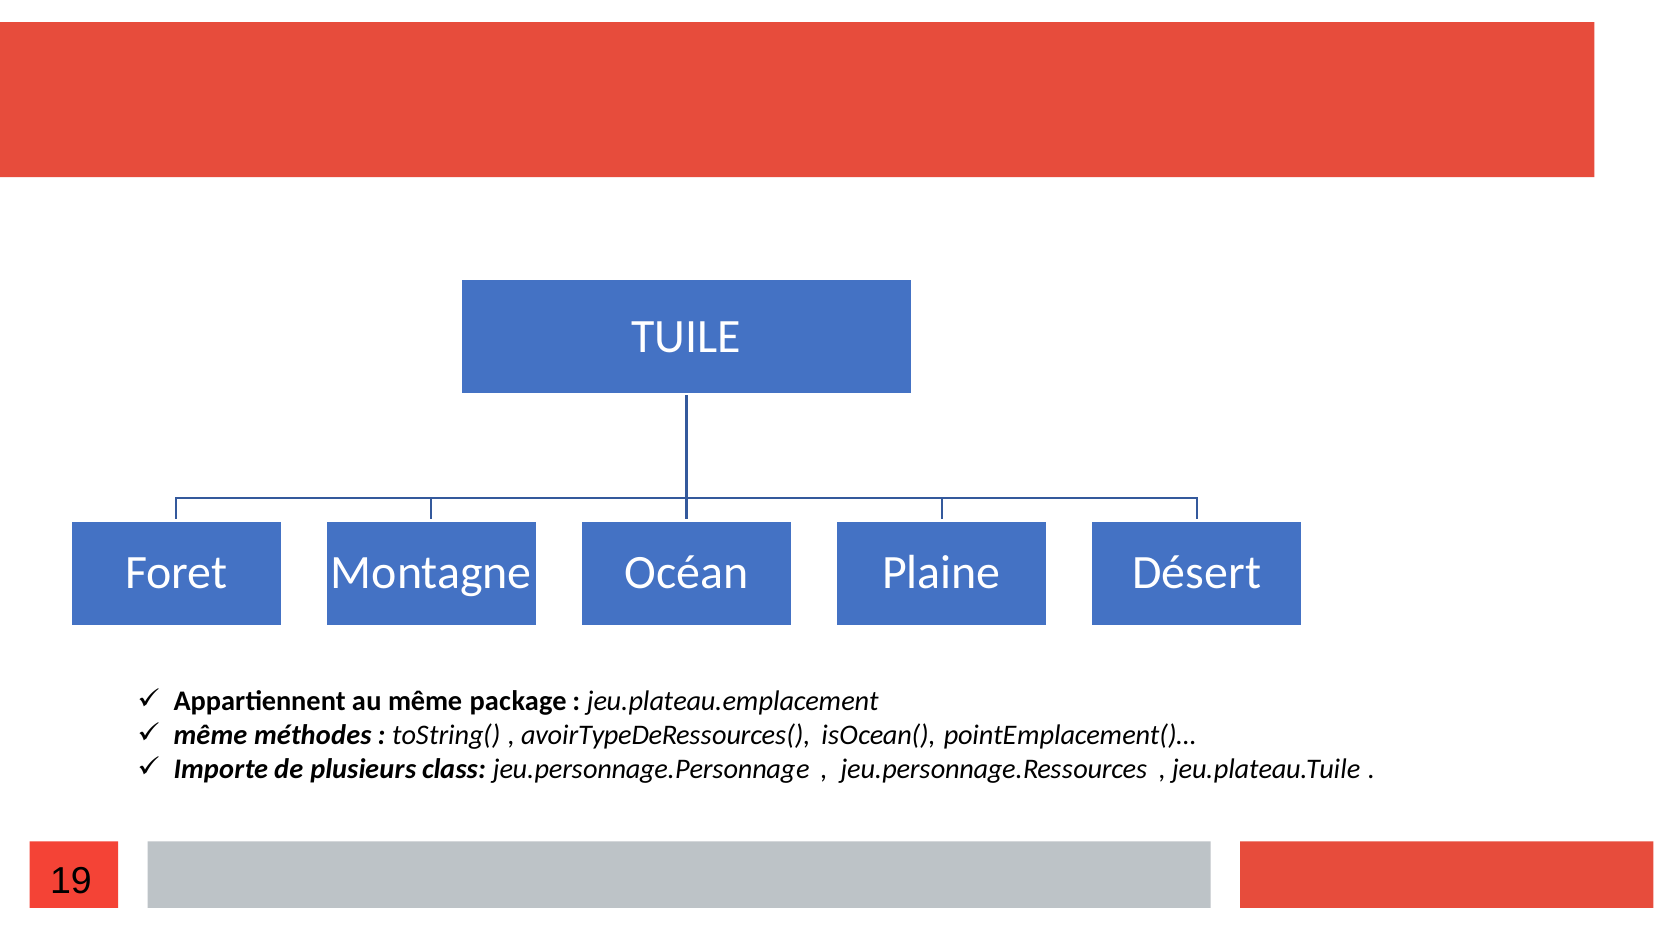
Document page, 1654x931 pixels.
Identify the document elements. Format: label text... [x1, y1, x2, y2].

text_box TUILE [461, 279, 912, 395]
text_box Océan [581, 520, 792, 626]
picture [120, 674, 1512, 804]
text_box 19 [35, 852, 130, 910]
text_box Montagne [325, 520, 537, 626]
text_box Désert [1091, 520, 1303, 626]
text_box Plaine [836, 520, 1048, 626]
text_box Foret [70, 520, 282, 626]
